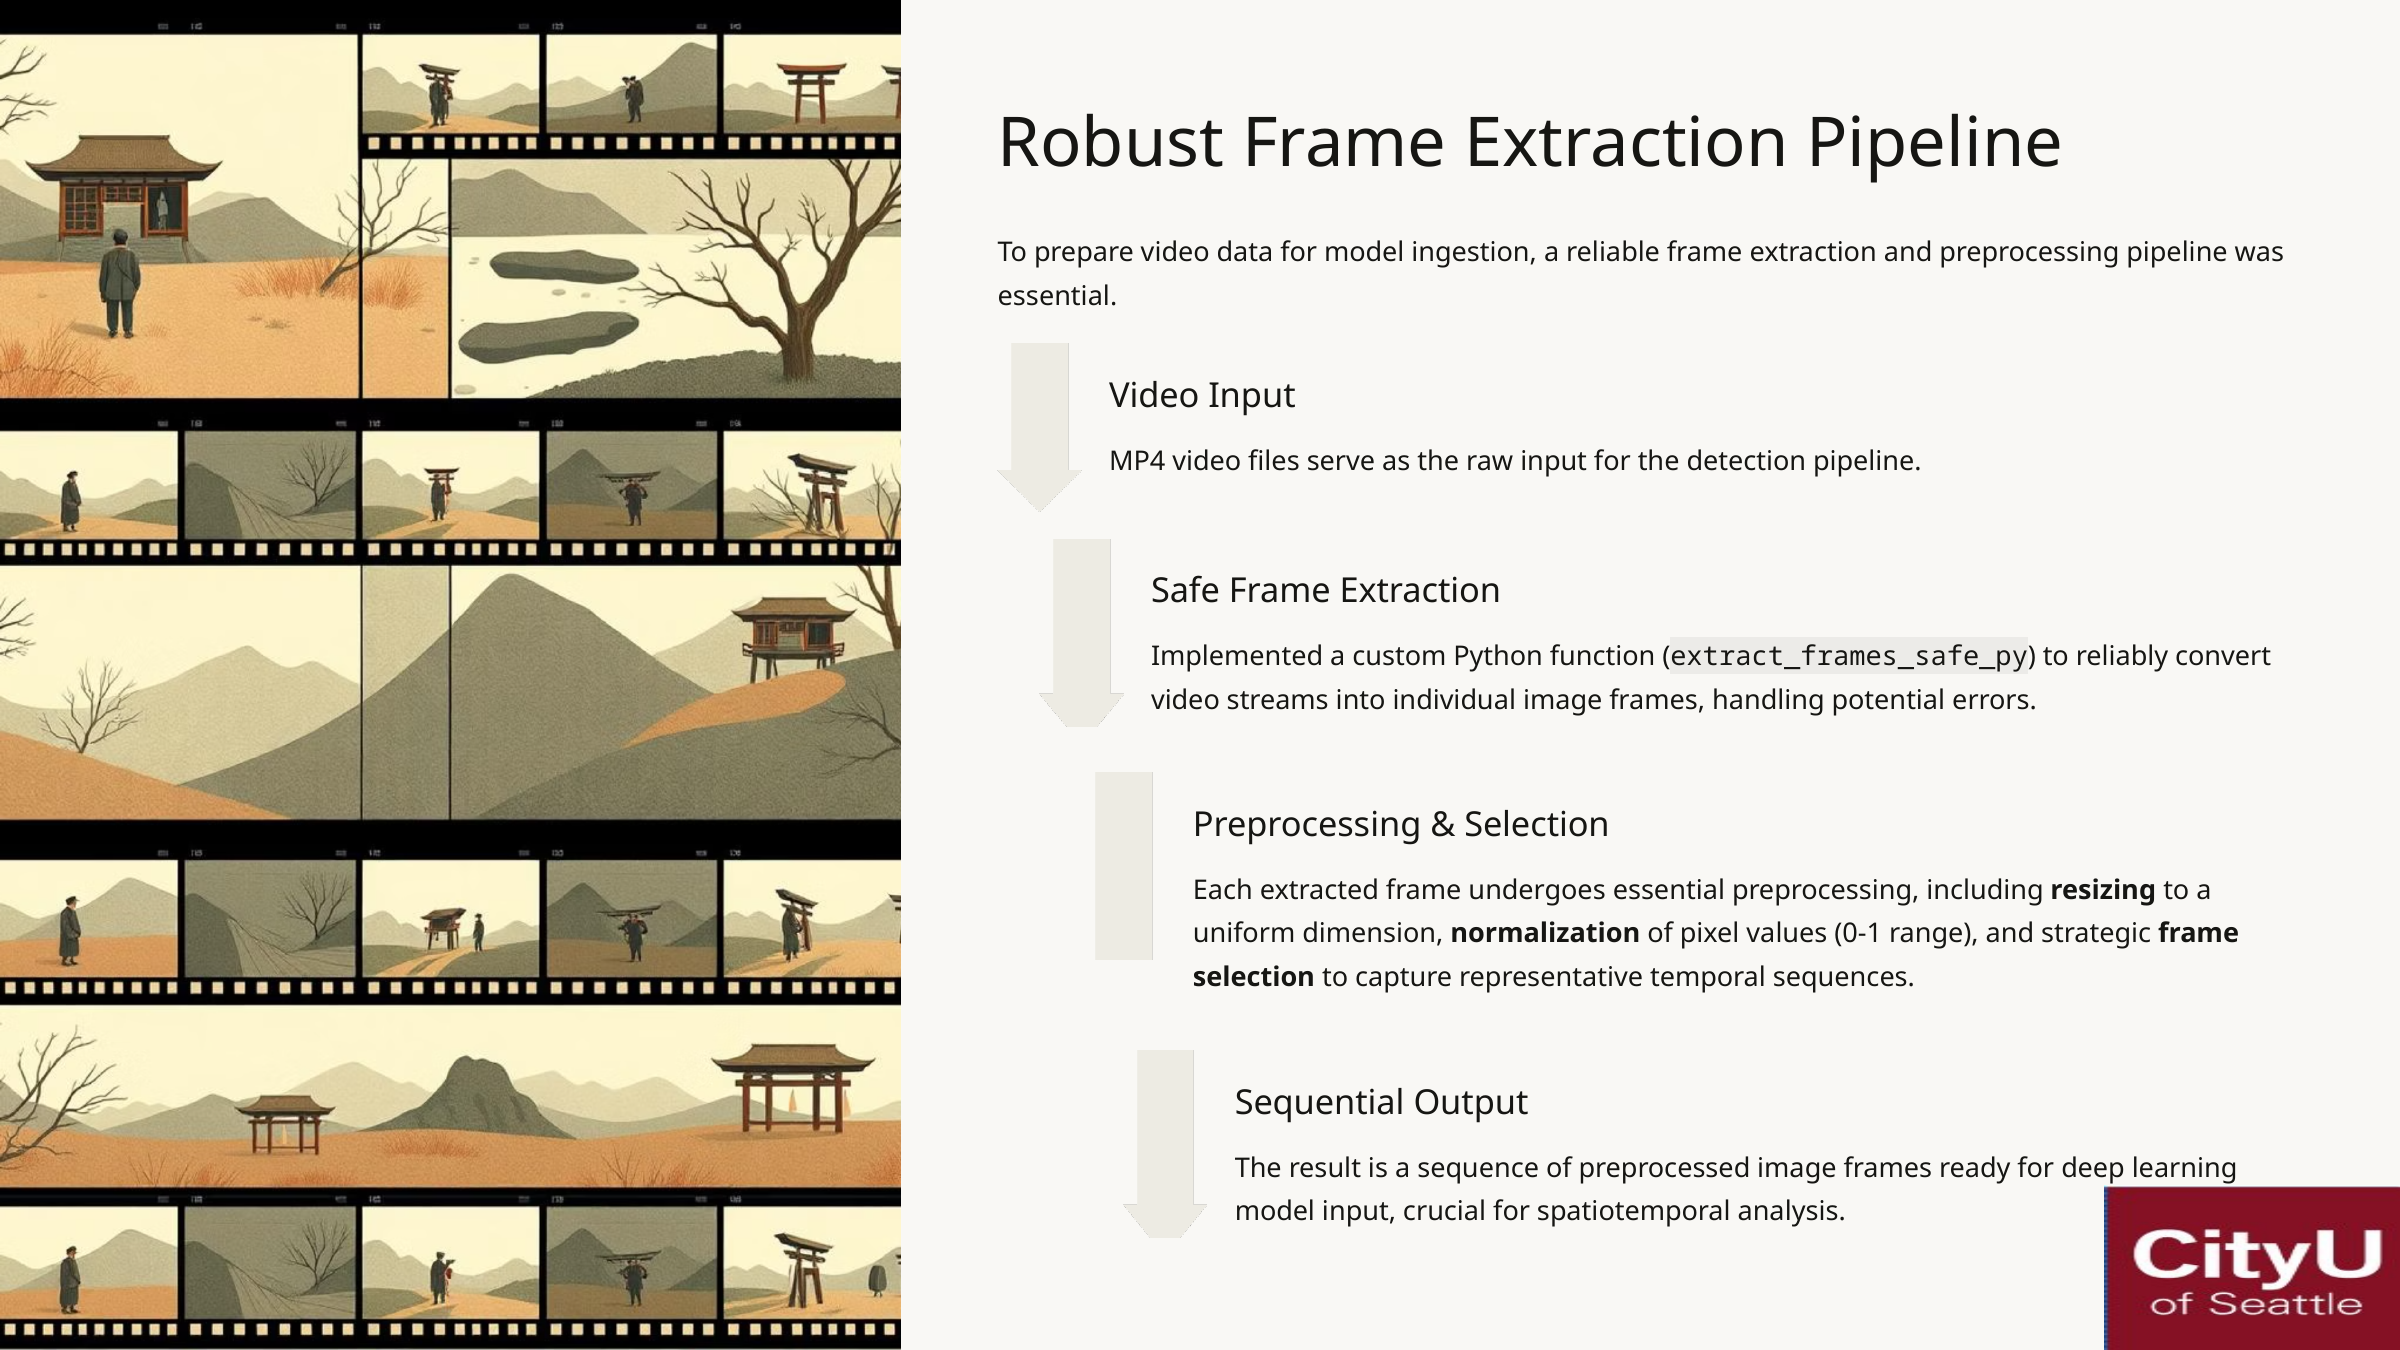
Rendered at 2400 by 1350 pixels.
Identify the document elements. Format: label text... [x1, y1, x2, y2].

picture [1123, 1050, 1207, 1238]
text_box Each extracted frame undergoes essential preprocessing, including resizing to a uniform dimension, normalization of pixel values (0-1 range), and strategic frame selection to capture representative temporal sequences. [1193, 861, 2302, 995]
picture [0, 0, 901, 1350]
text_box The result is a sequence of preprocessed image frames ready for deep learning model input, crucial for spatiotemporal analysis. [1235, 1139, 2302, 1228]
text_box Robust Frame Extraction Pipeline [998, 94, 2085, 181]
picture [997, 343, 1082, 532]
text_box Sequential Output [1235, 1078, 1584, 1122]
text_box MP4 video files serve as the raw input for the detection pipeline. [1109, 432, 2302, 477]
picture [2104, 1185, 2400, 1350]
text_box Preprocessing & Selection [1193, 800, 1625, 844]
text_box To prepare video data for model ingestion, a reliable frame extraction and preprocessing pipeline was essential. [998, 223, 2302, 313]
picture [1081, 772, 1166, 961]
picture [1039, 539, 1124, 727]
text_box Implemented a custom Python function (extract_frames_safe_py) to reliably convert video streams into individual image frames, handling potential errors. [1151, 627, 2302, 717]
text_box Video Input [1109, 372, 1458, 415]
text_box Safe Frame Extraction [1151, 567, 1513, 611]
